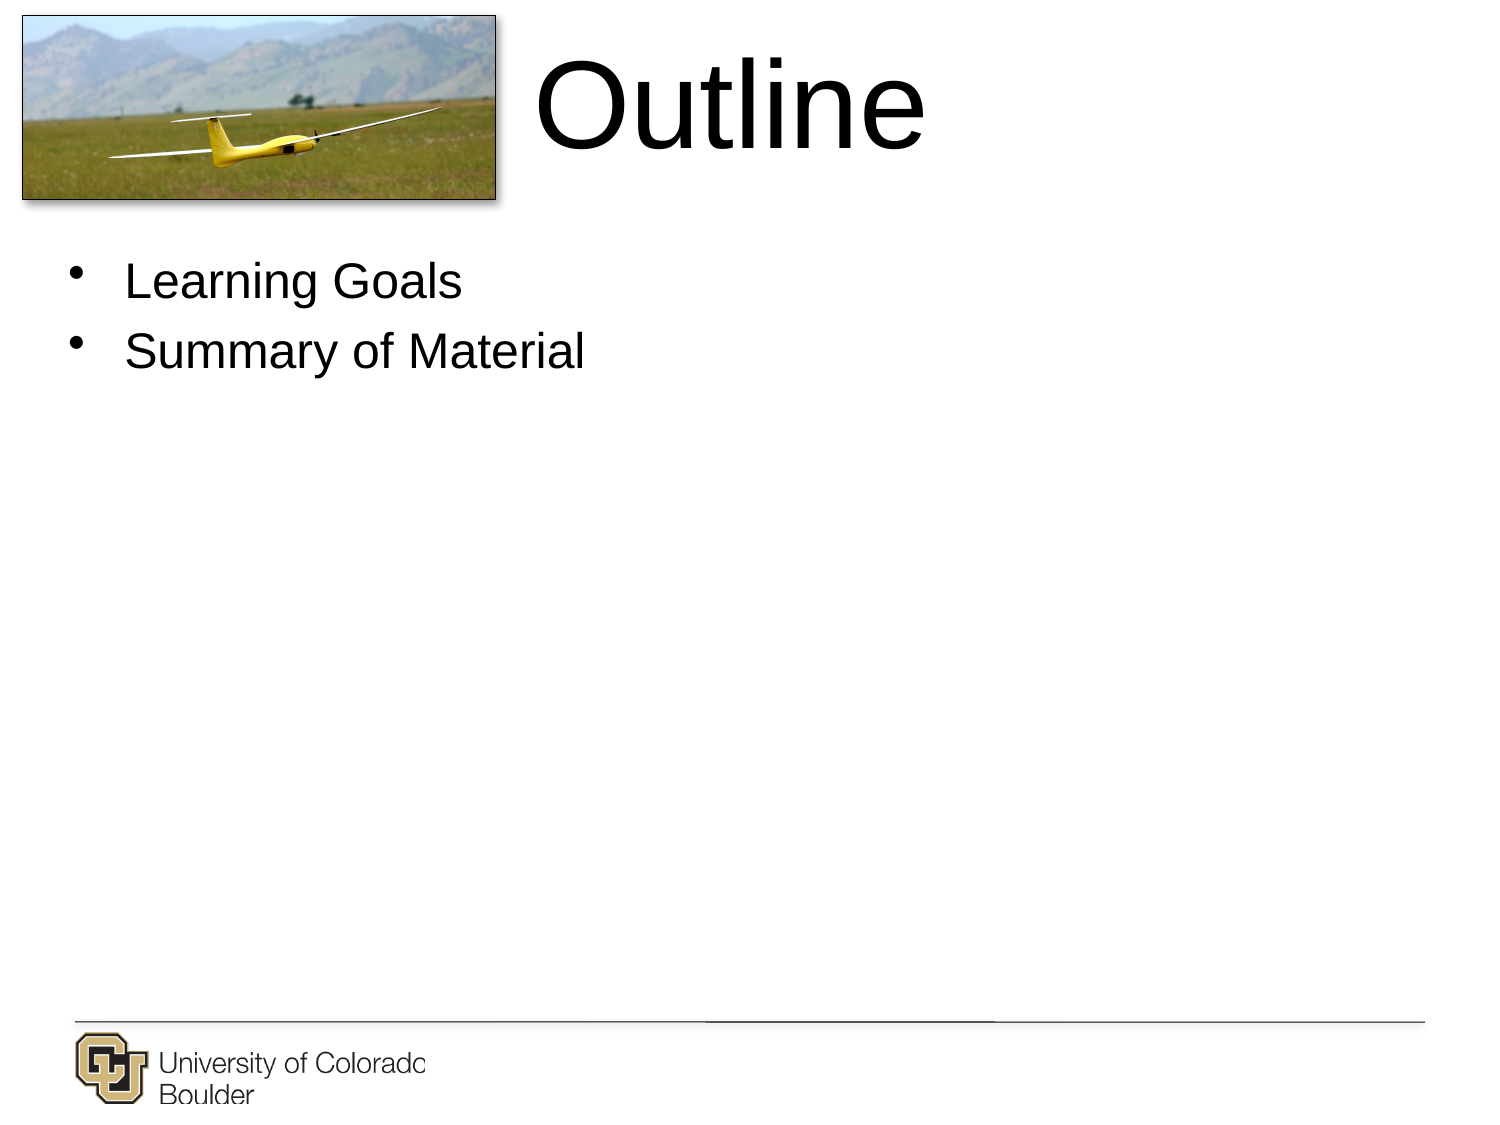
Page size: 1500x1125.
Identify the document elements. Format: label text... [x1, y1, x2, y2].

title Outline [518, 37, 1402, 159]
picture [22, 15, 496, 200]
text_box Learning Goals Summary of Material [53, 241, 887, 563]
